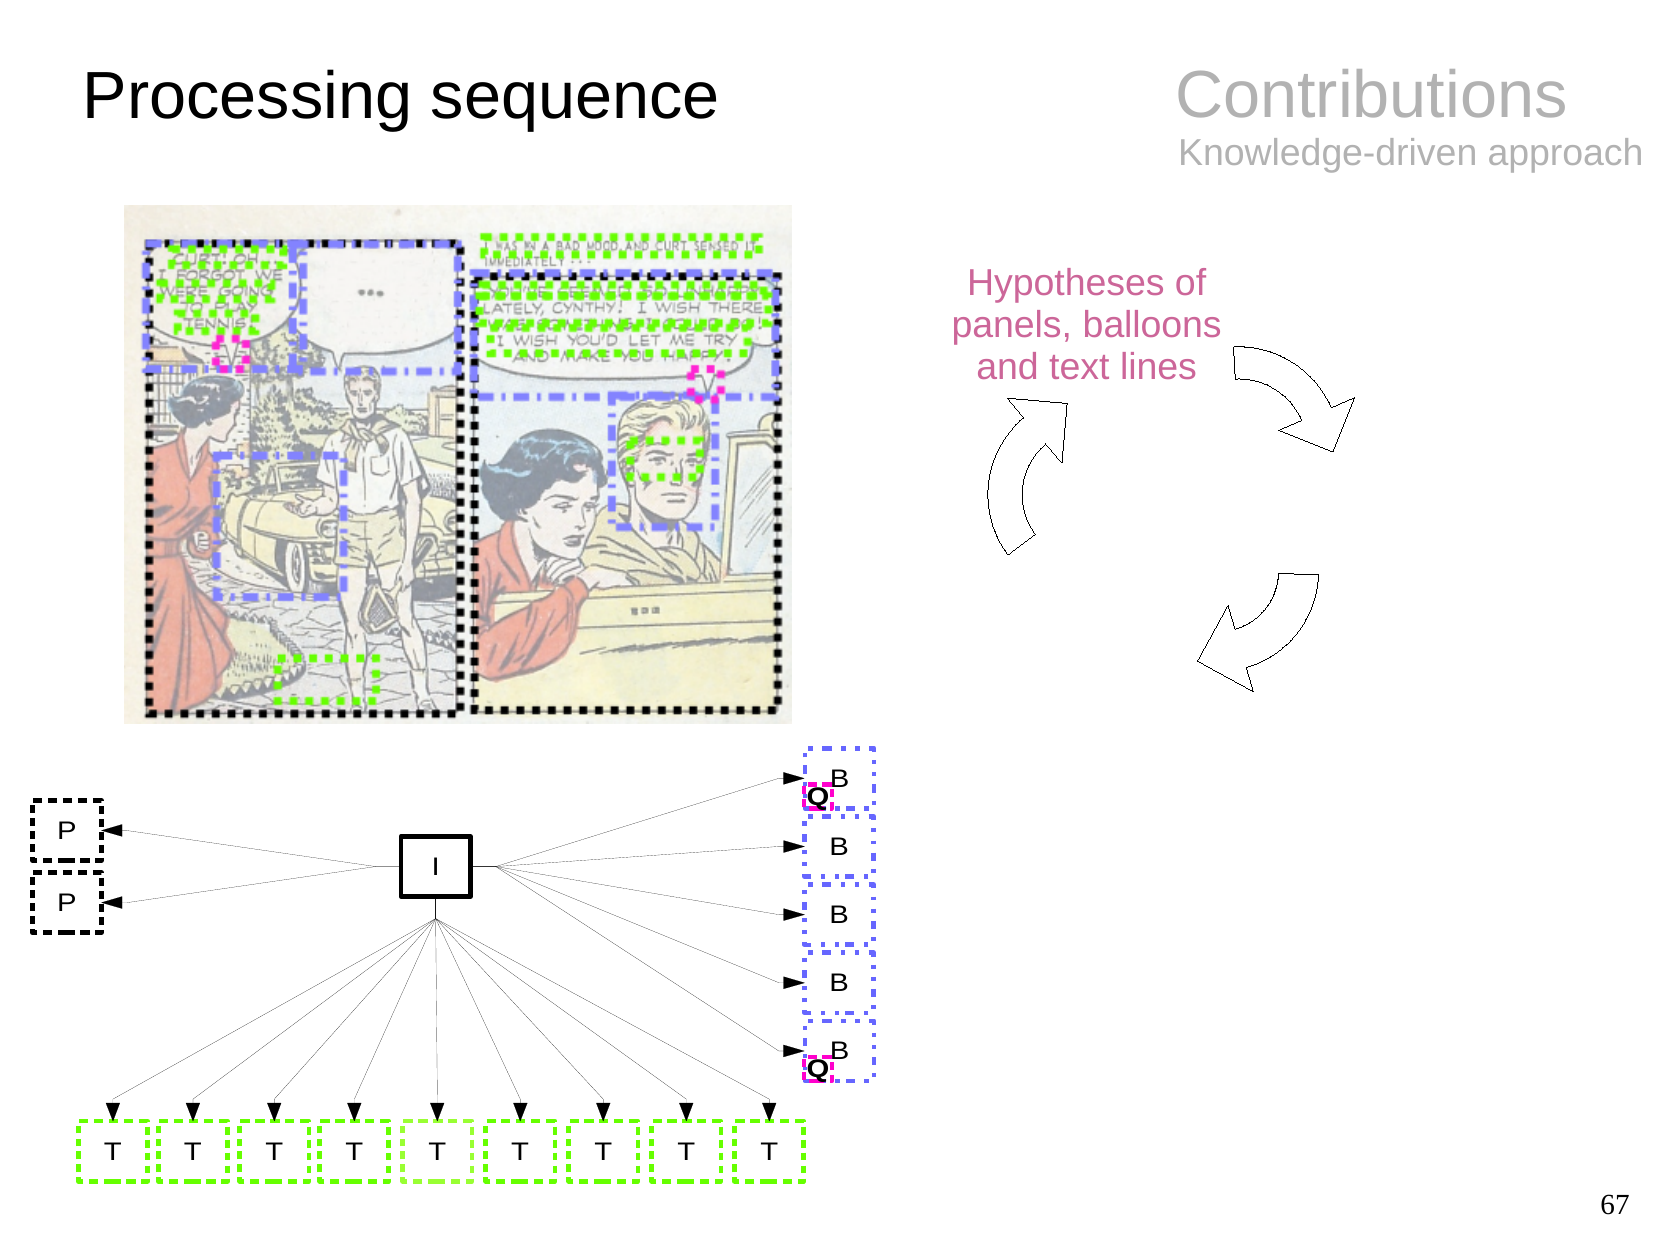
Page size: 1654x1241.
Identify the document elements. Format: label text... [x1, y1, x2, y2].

chart [17, 738, 886, 1193]
picture [124, 205, 792, 724]
title Processing sequence [82, 55, 1571, 136]
text_box Hypotheses of panels, balloons and text lines [897, 253, 1276, 395]
